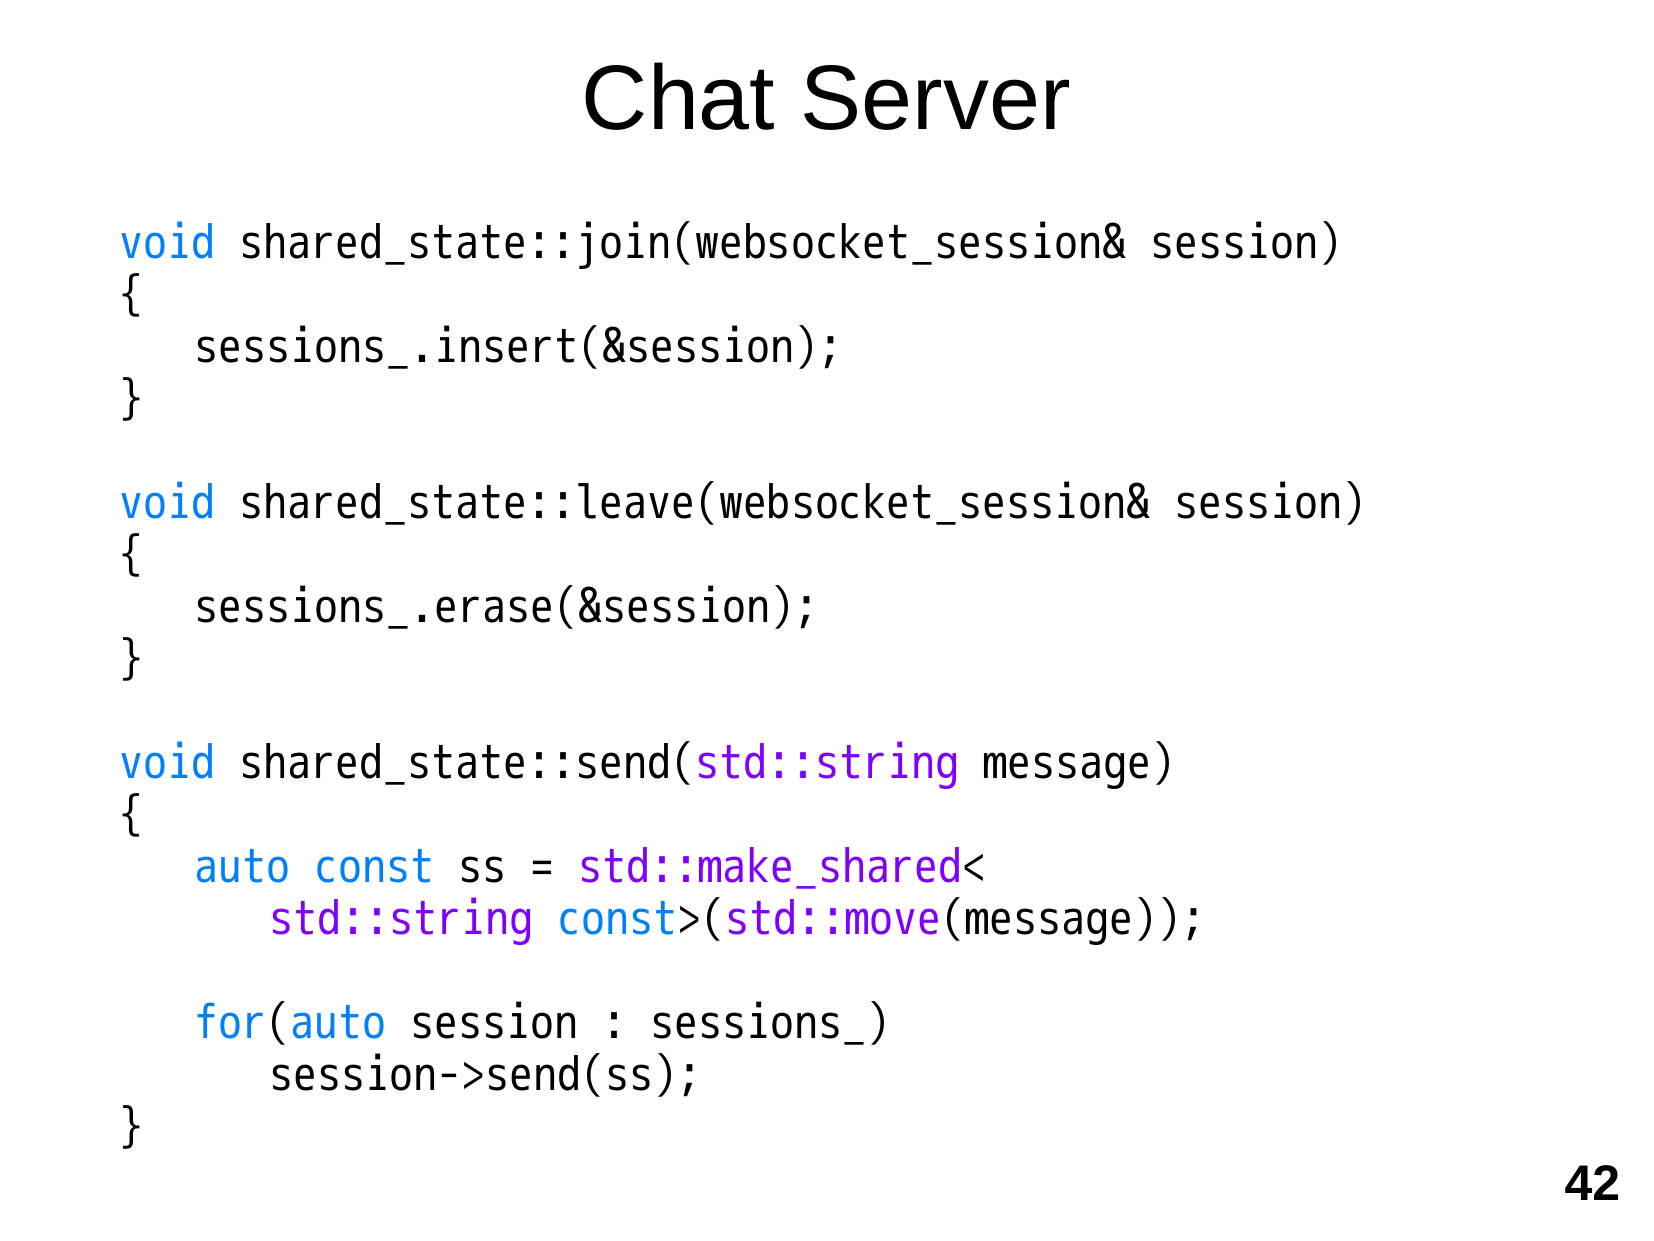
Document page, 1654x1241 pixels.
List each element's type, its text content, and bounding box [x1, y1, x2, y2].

text_box void shared_state::join(websocket_session& session) { sessions_.insert(&session); } void shared_state::leave(websocket_session& session) { sessions_.erase(&session); } void shared_state::send(std::string message) { auto const ss = std::make_shared< std::string const>(std::move(message)); for(auto session : sessions_) session->send(ss); } [104, 210, 1575, 1162]
title Chat Server [82, 15, 1571, 181]
